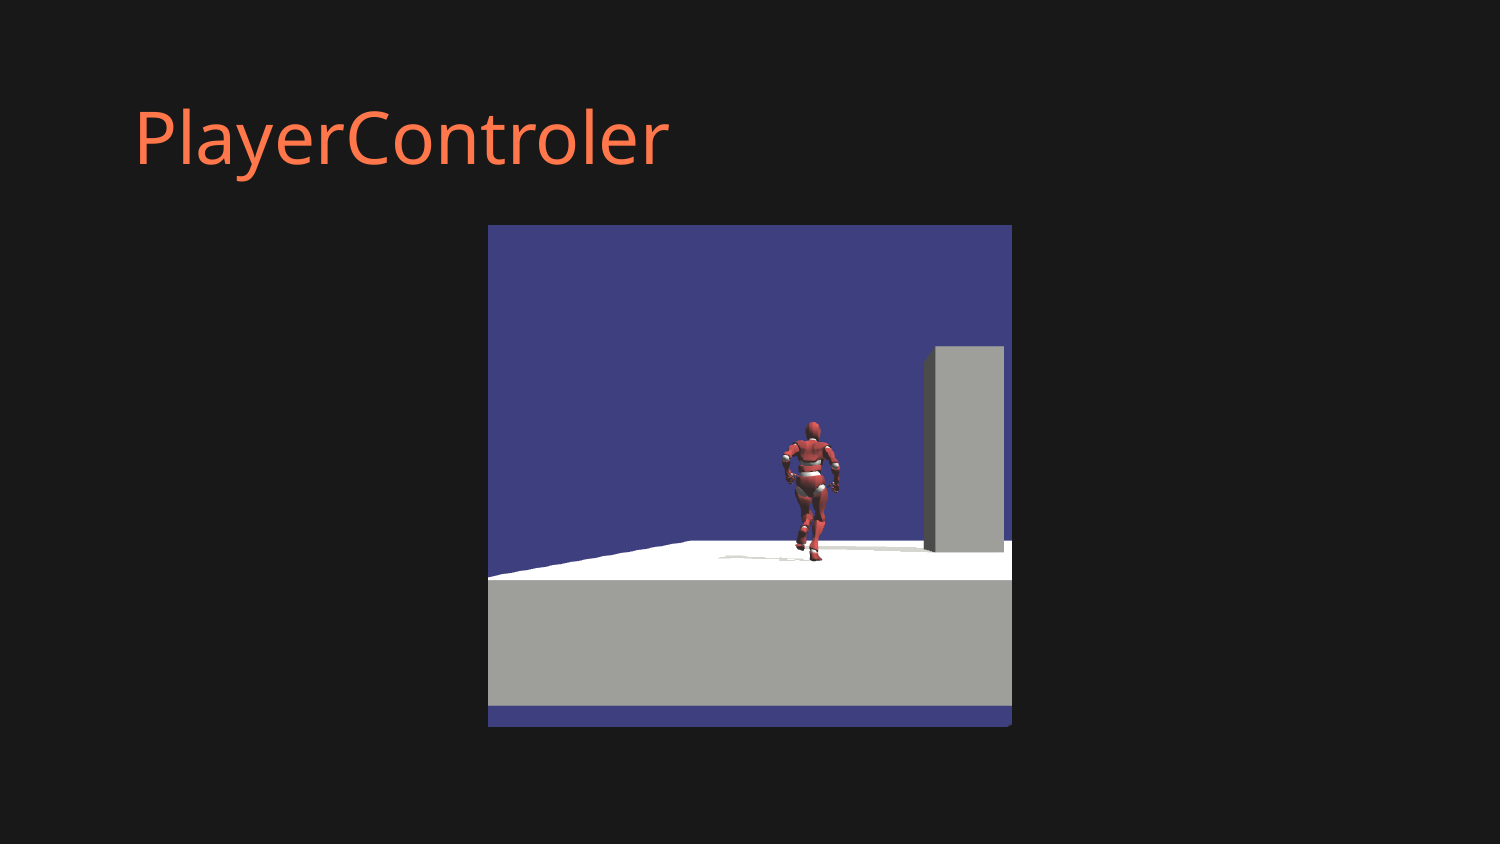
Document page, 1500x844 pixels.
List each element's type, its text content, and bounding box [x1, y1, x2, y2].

picture [488, 225, 1012, 727]
title PlayerControler [118, 88, 1382, 183]
